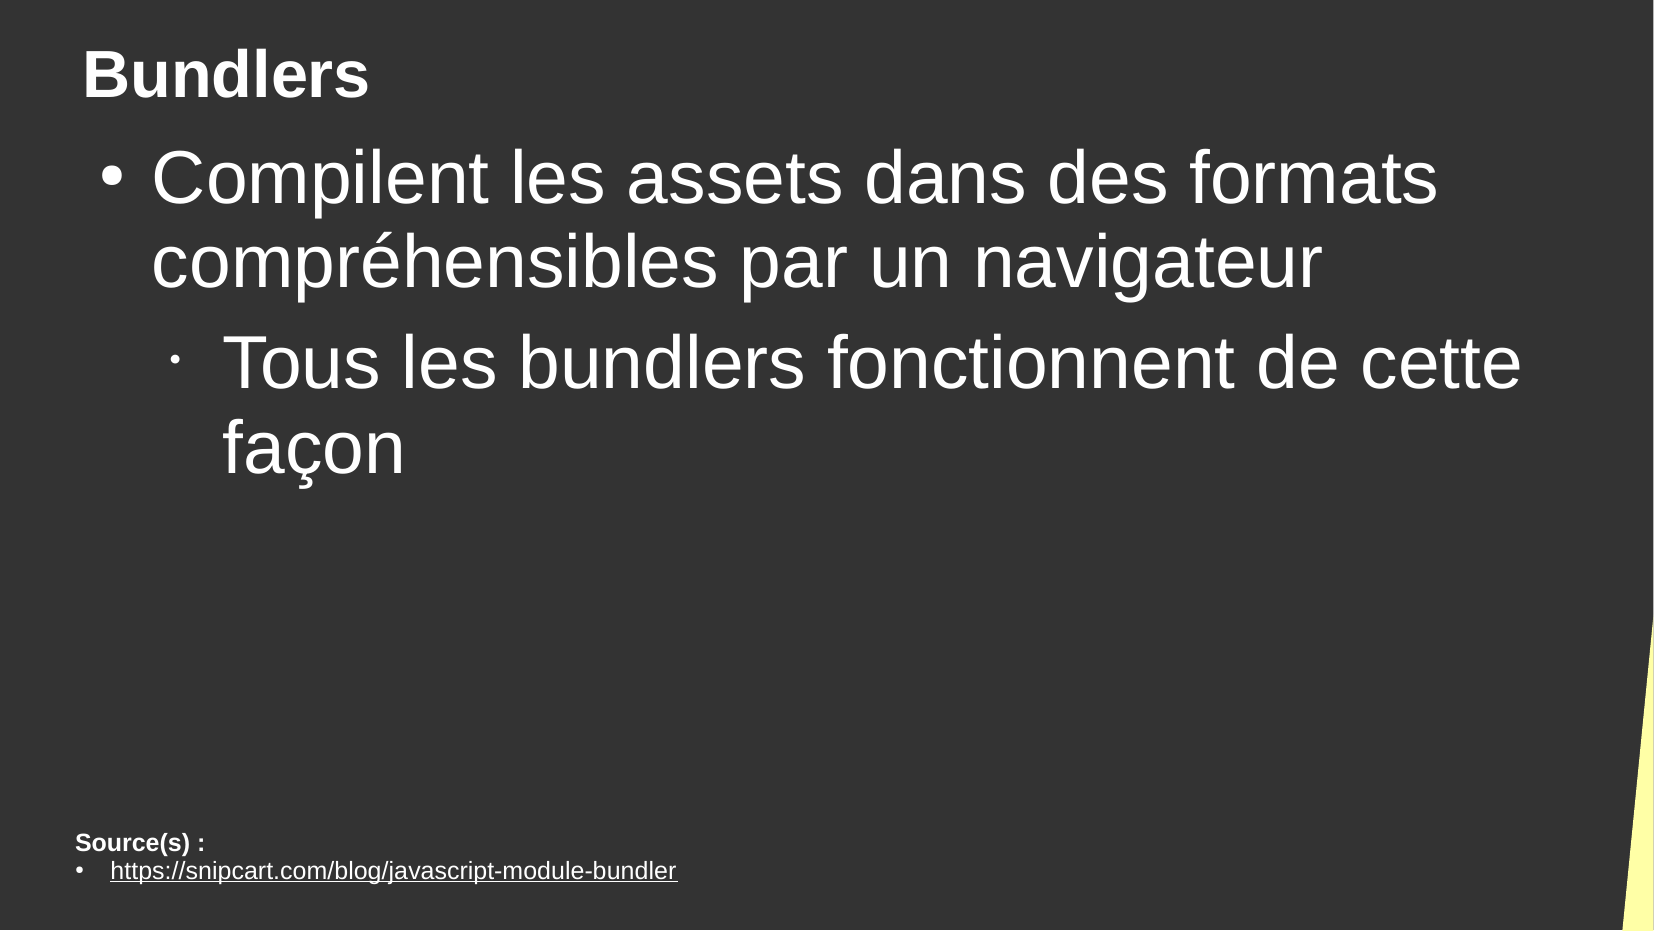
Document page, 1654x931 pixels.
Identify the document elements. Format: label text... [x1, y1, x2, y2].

text_box Source(s) : https://snipcart.com/blog/javascript-module-bundler [60, 821, 1546, 931]
title Bundlers [82, 37, 1571, 112]
text_box [1622, 609, 1654, 931]
list Compilent les assets dans des formats compréhensibles par un navigateur Tous les bundlers fonctionnent de cette façon [80, 135, 1619, 827]
